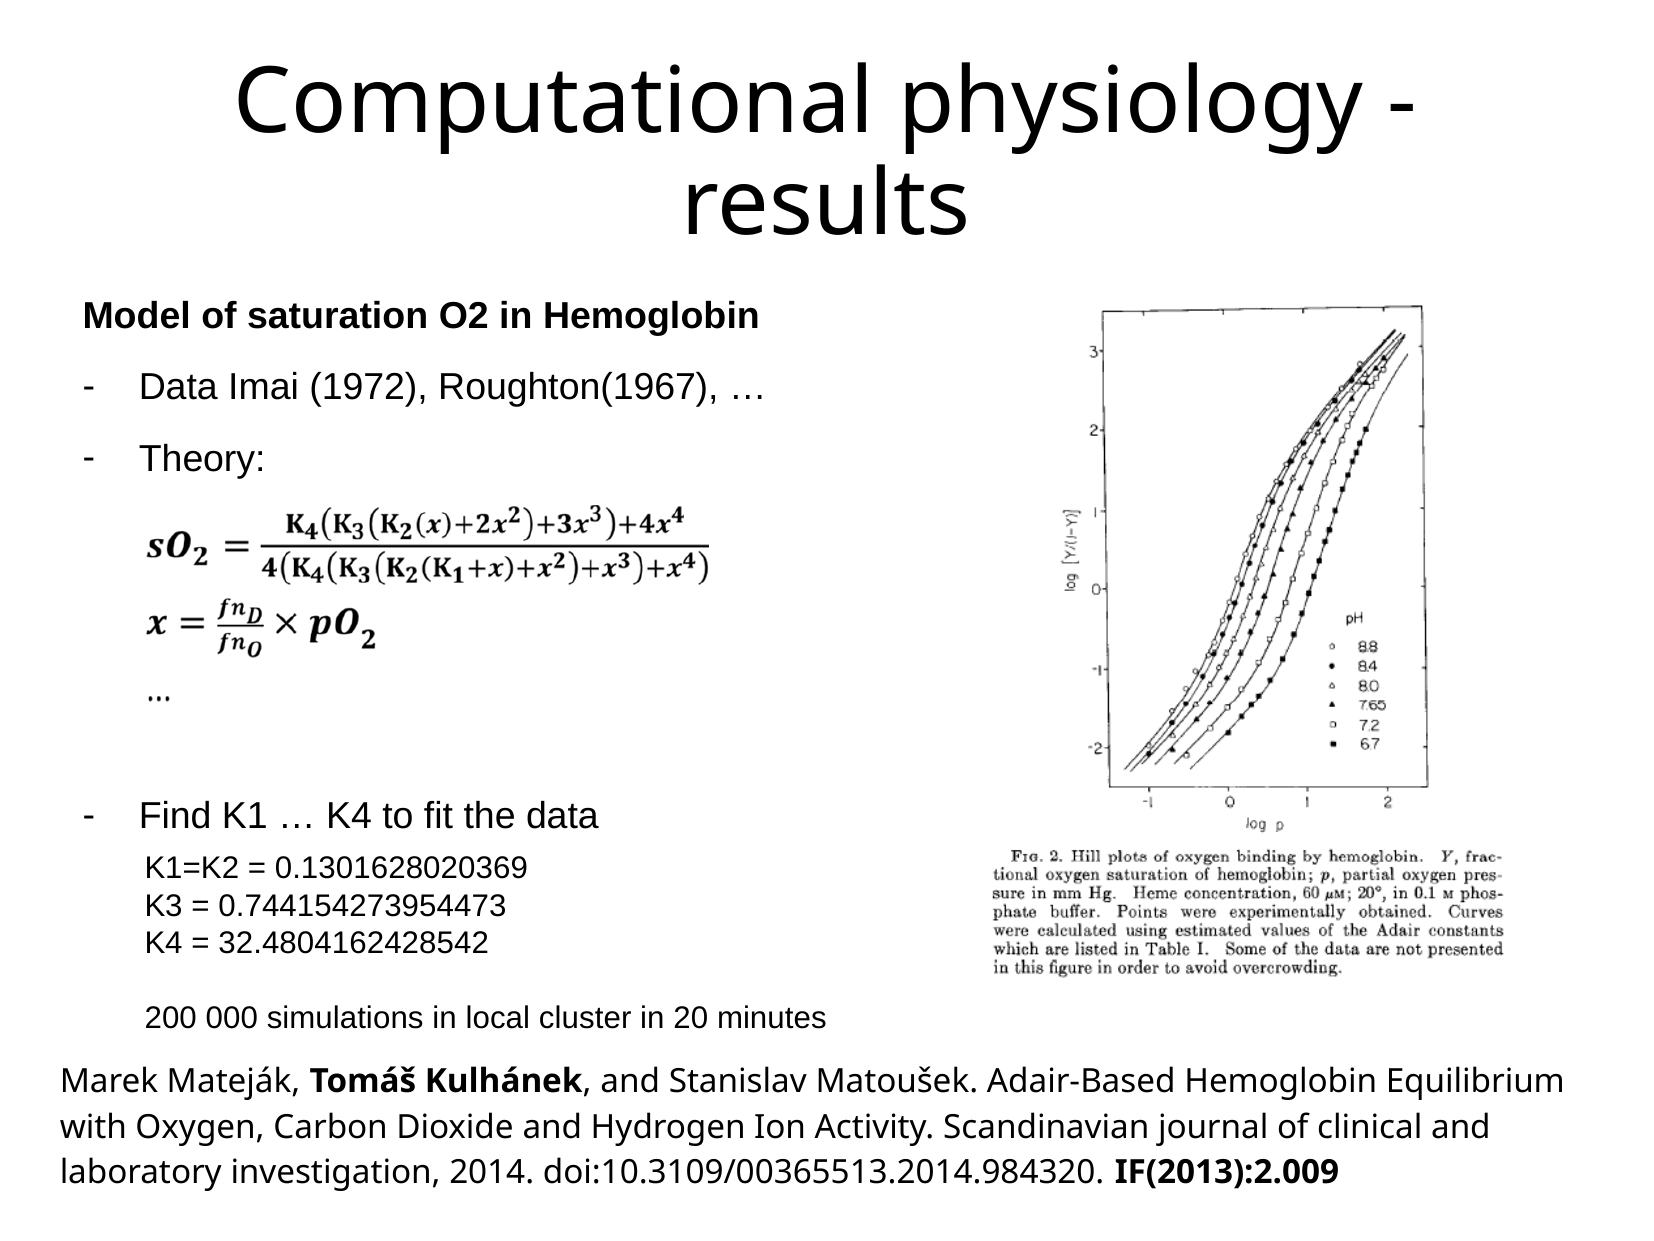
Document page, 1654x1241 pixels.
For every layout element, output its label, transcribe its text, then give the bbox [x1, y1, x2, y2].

text_box K1=K2 = 0.1301628020369 K3 = 0.744154273954473 K4 = 32.4804162428542 200 000 simulations in local cluster in 20 minutes [129, 839, 976, 1050]
title Computational physiology - results [82, 49, 1570, 256]
list Model of saturation O2 in Hemoglobin Data Imai (1972), Roughton(1967), … Theory: Find K1 … K4 to fit the data [82, 290, 827, 857]
picture [141, 505, 709, 762]
text_box Marek Mateják, Tomáš Kulhánek, and Stanislav Matoušek. Adair-Based Hemoglobin Equilibrium with Oxygen, Carbon Dioxide and Hydrogen Ion Activity. Scandinavian journal of clinical and laboratory investigation, 2014. doi:10.3109/00365513.2014.984320. IF(2013):2.009 [45, 1050, 1621, 1233]
picture [980, 290, 1506, 1004]
